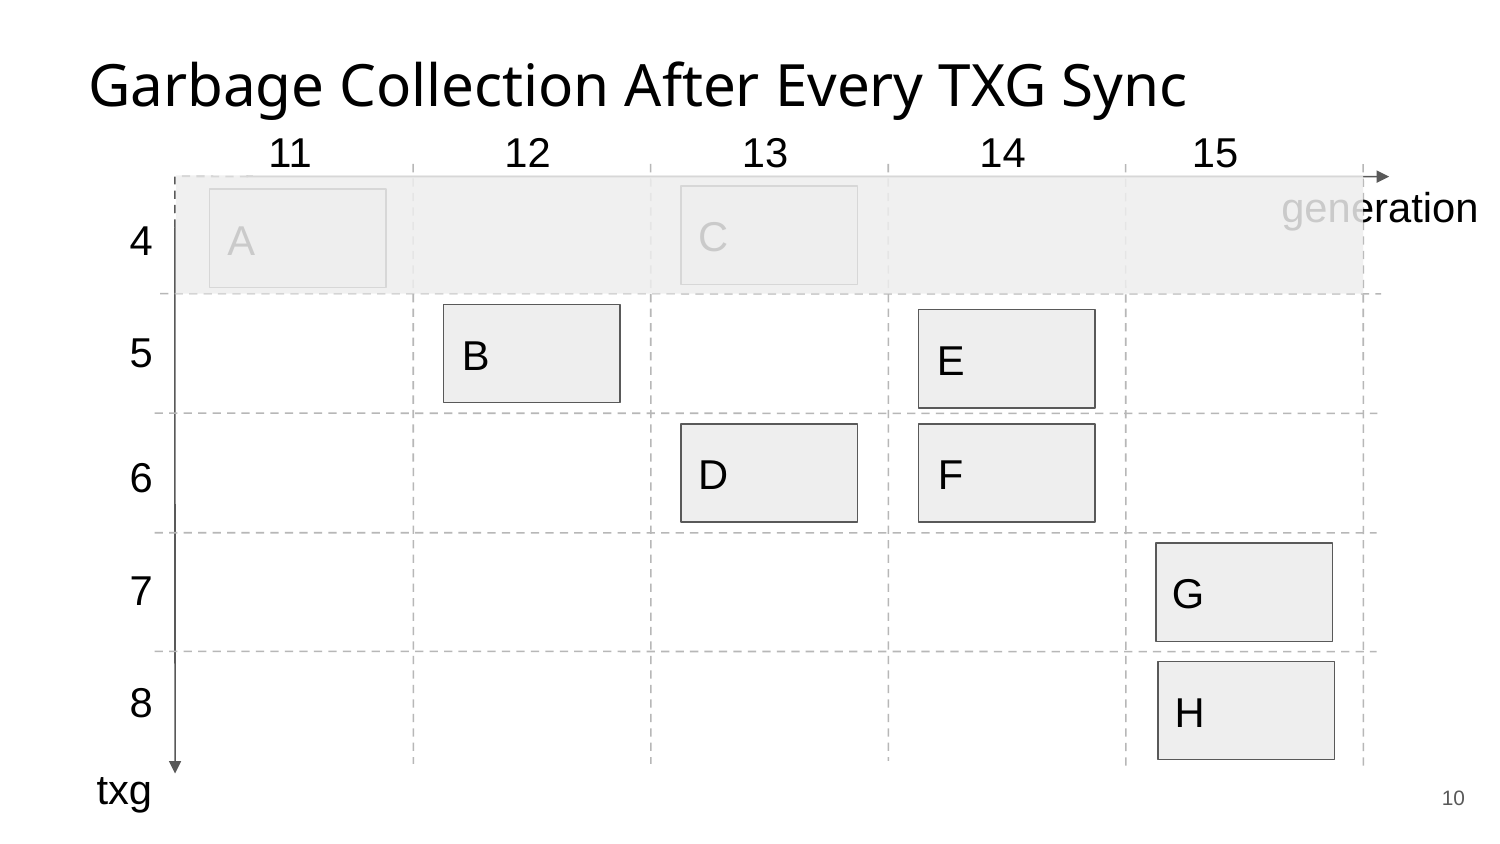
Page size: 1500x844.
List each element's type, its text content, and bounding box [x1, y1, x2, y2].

text_box 15 [1170, 137, 1261, 165]
text_box B [468, 357, 483, 367]
text_box 14 [1006, 144, 1016, 158]
text_box B [454, 339, 497, 368]
text_box txg [86, 774, 163, 802]
text_box D [692, 459, 735, 487]
text_box 11 [245, 137, 336, 165]
text_box 8 [135, 691, 146, 701]
title Garbage Collection After Every TXG Sync [73, 33, 1417, 165]
text_box F [929, 459, 972, 487]
text_box txg [134, 784, 145, 801]
text_box E [929, 345, 972, 373]
text_box [918, 423, 1096, 523]
text_box 6 [135, 476, 147, 489]
text_box 12 [482, 137, 573, 165]
text_box 7 [120, 574, 163, 602]
text_box H [1168, 696, 1211, 725]
text_box H [1181, 714, 1197, 725]
text_box 8 [120, 687, 163, 715]
text_box G [1167, 578, 1210, 606]
text_box [1156, 542, 1333, 642]
text_box 8 [135, 703, 147, 715]
text_box [681, 423, 858, 523]
text_box [176, 175, 1364, 294]
text_box generation [1438, 202, 1450, 220]
text_box D [705, 463, 722, 486]
text_box B [468, 344, 481, 354]
text_box 4 [133, 232, 143, 246]
text_box [443, 304, 621, 403]
text_box 4 [120, 224, 163, 252]
text_box 6 [120, 462, 163, 490]
text_box 5 [120, 337, 163, 365]
text_box 13 [720, 137, 811, 165]
text_box [1157, 661, 1335, 760]
text_box generation [1364, 192, 1485, 220]
slide_number <number> [1389, 764, 1480, 830]
text_box [918, 309, 1096, 408]
text_box 14 [957, 137, 1048, 165]
text_box txg [114, 795, 123, 802]
